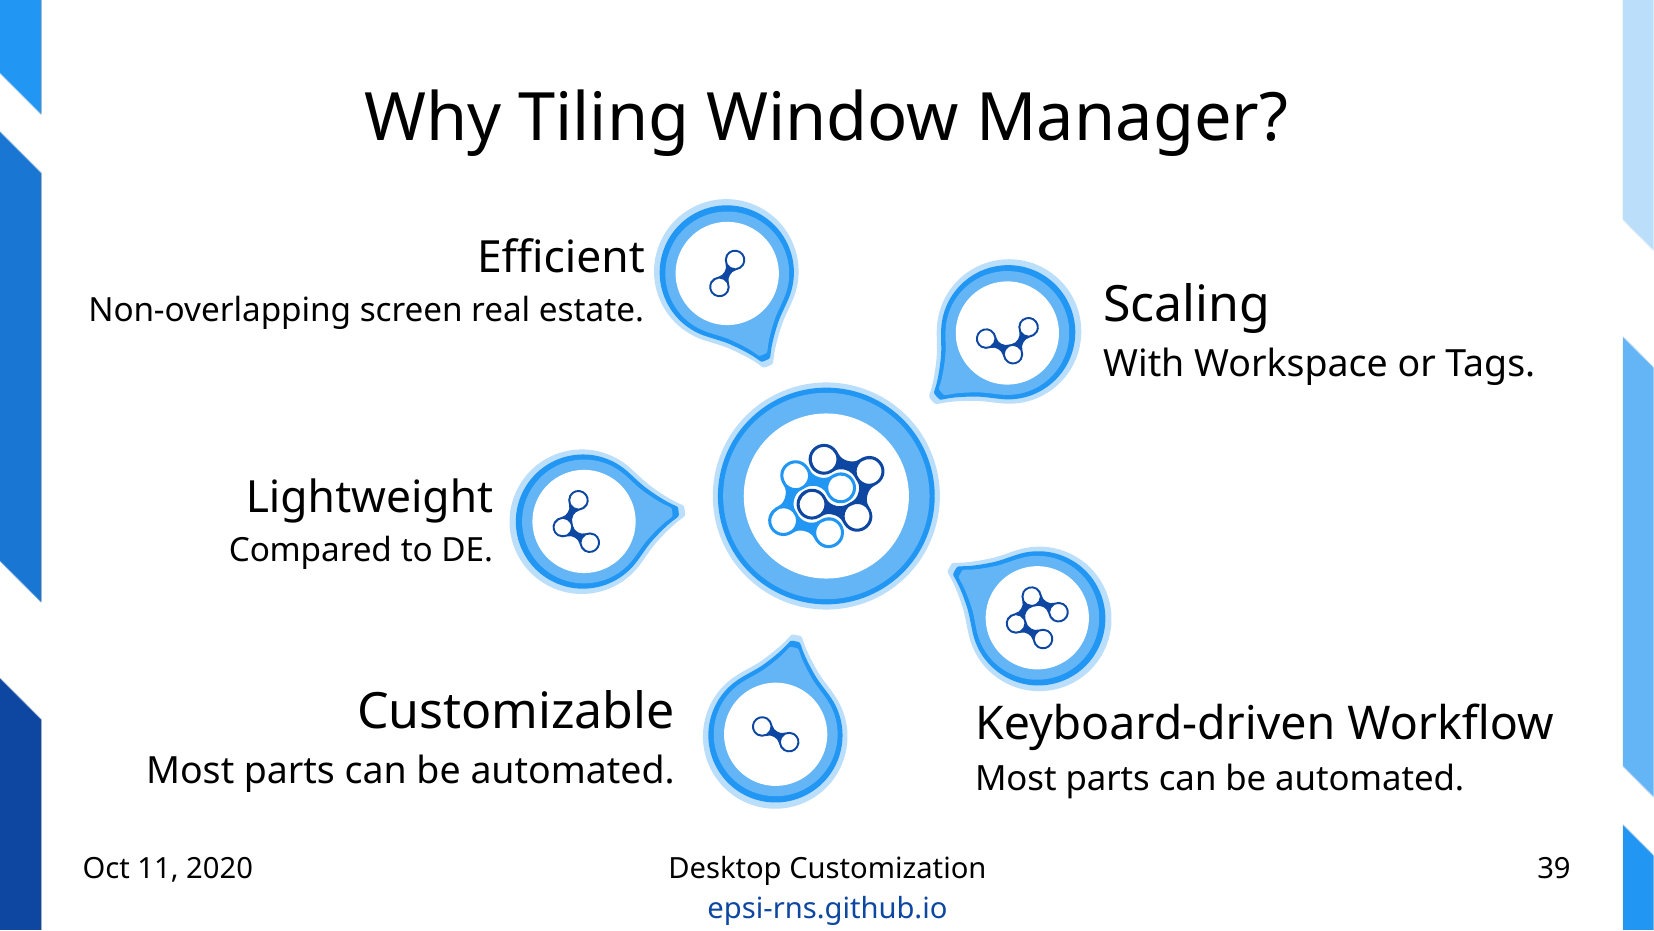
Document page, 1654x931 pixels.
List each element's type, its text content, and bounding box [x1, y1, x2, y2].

list Lightweight Compared to DE. [210, 465, 494, 601]
list Scaling With Workspace or Tags. [1103, 267, 1576, 421]
list Customizable Most parts can be automated. [120, 675, 676, 811]
list Efficient Non-overlapping screen real estate. [75, 225, 646, 361]
list Keyboard-driven Workflow Most parts can be automated. [975, 690, 1576, 856]
picture [0, 0, 1654, 931]
